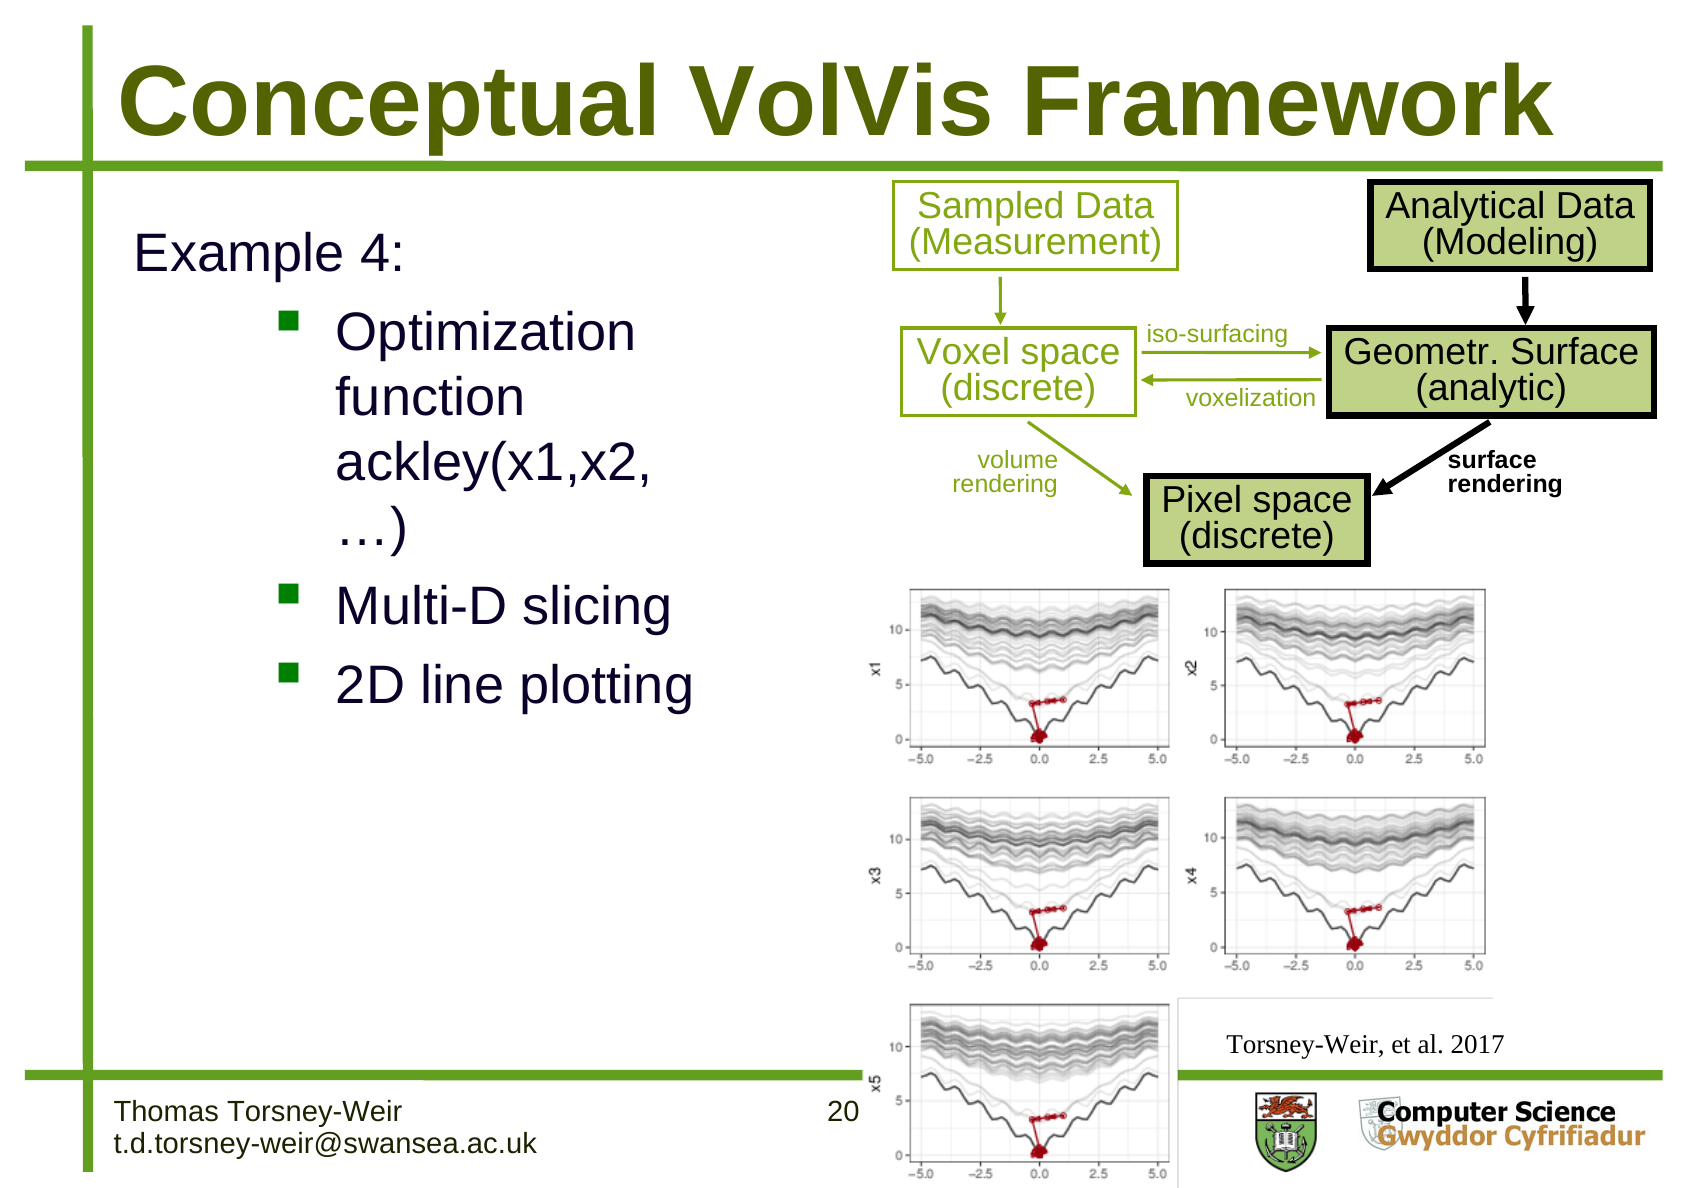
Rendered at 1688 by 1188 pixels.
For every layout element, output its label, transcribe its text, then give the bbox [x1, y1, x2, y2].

text_box voxelization [1171, 373, 1332, 420]
text_box volume rendering [937, 441, 1074, 505]
text_box iso-surfacing [1131, 309, 1304, 355]
text_box Pixel space (discrete) [1146, 475, 1368, 564]
text_box Voxel space (discrete) [901, 328, 1136, 416]
title Conceptual VolVis Framework [101, 29, 1666, 166]
text_box Geometr. Surface (analytic) [1328, 328, 1655, 416]
text_box Sampled Data (Measurement) [893, 181, 1178, 270]
text_box surface rendering [1433, 441, 1579, 505]
text_box Torsney-Weir, et al. 2017 [1211, 1022, 1520, 1068]
text_box Analytical Data (Modeling) [1370, 181, 1650, 270]
picture [862, 582, 1654, 1188]
list Example 4: Optimization function ackley(x1,x2,…) Multi-D slicing 2D line plotting [117, 209, 738, 1060]
